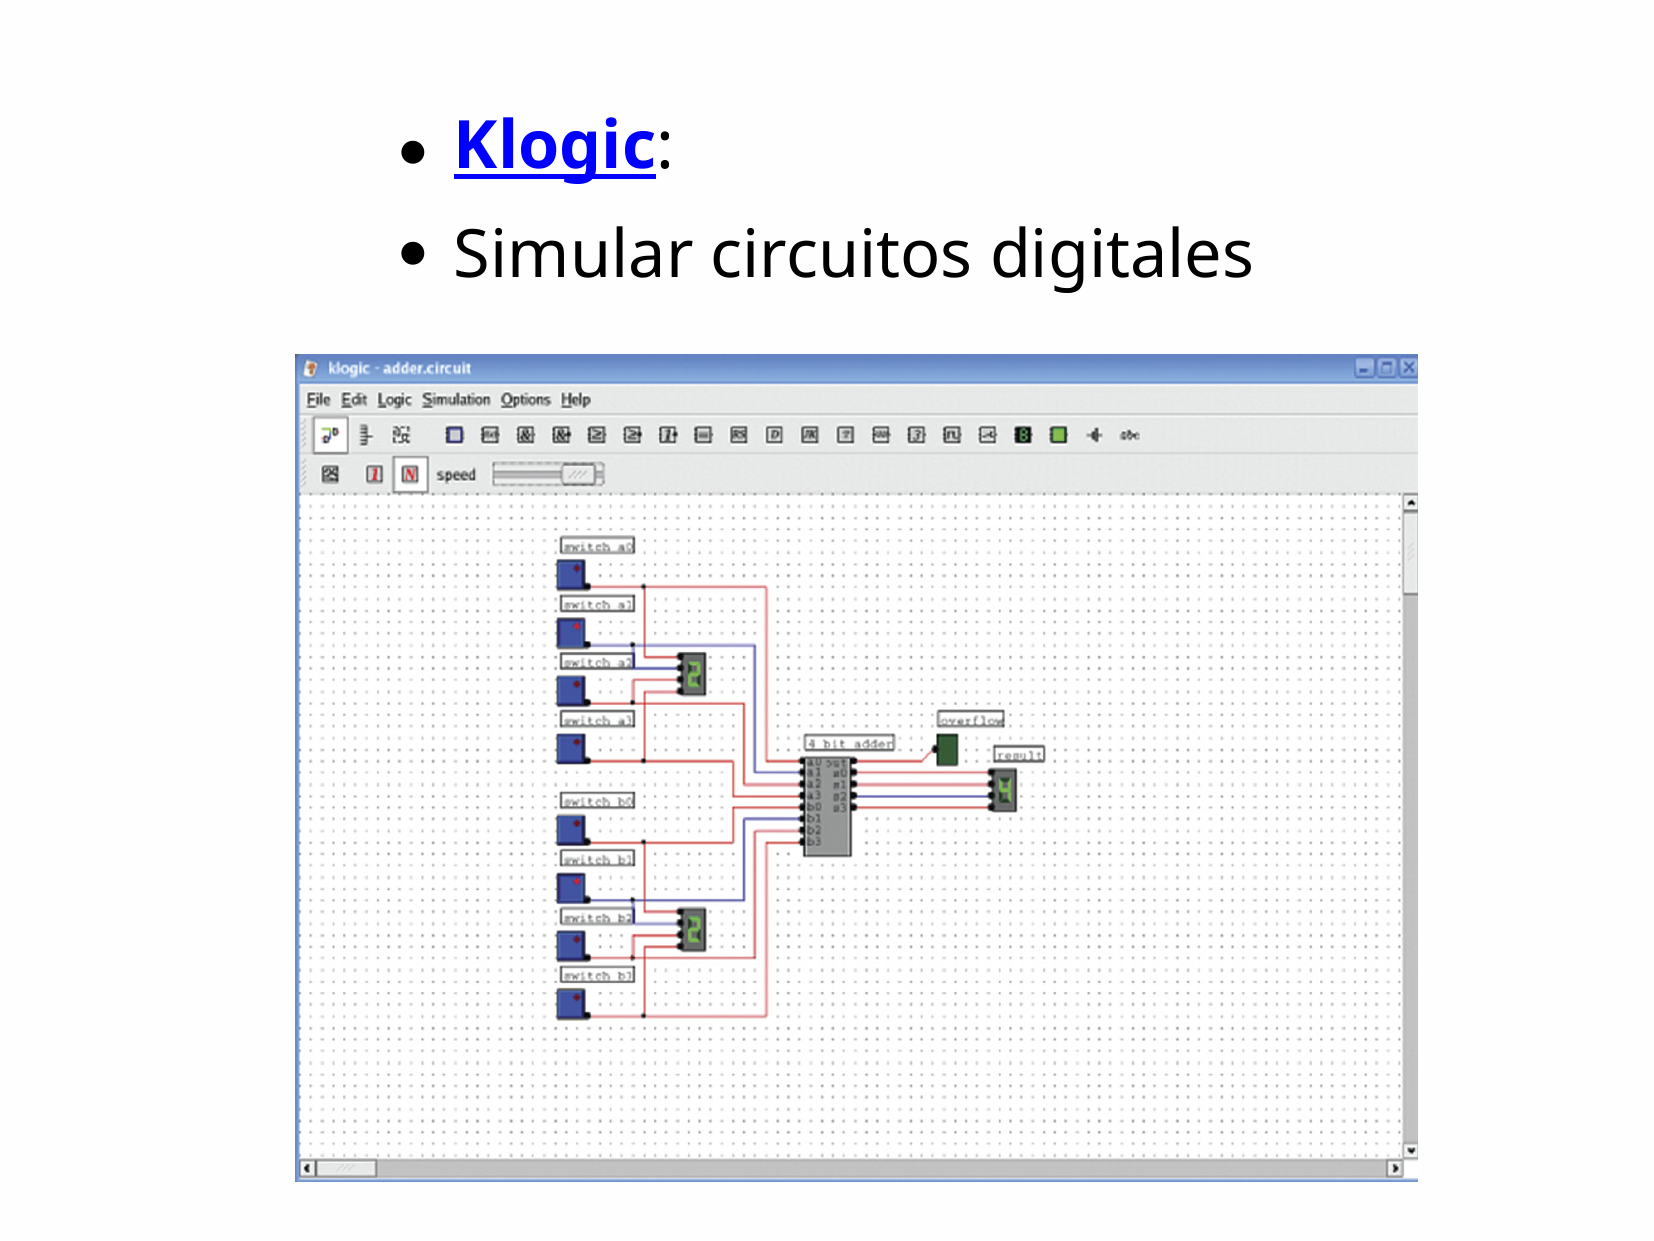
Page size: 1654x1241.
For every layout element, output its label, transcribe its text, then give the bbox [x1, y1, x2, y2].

picture [295, 354, 1418, 1182]
list Klogic: Simular circuitos digitales [82, 94, 1571, 1222]
